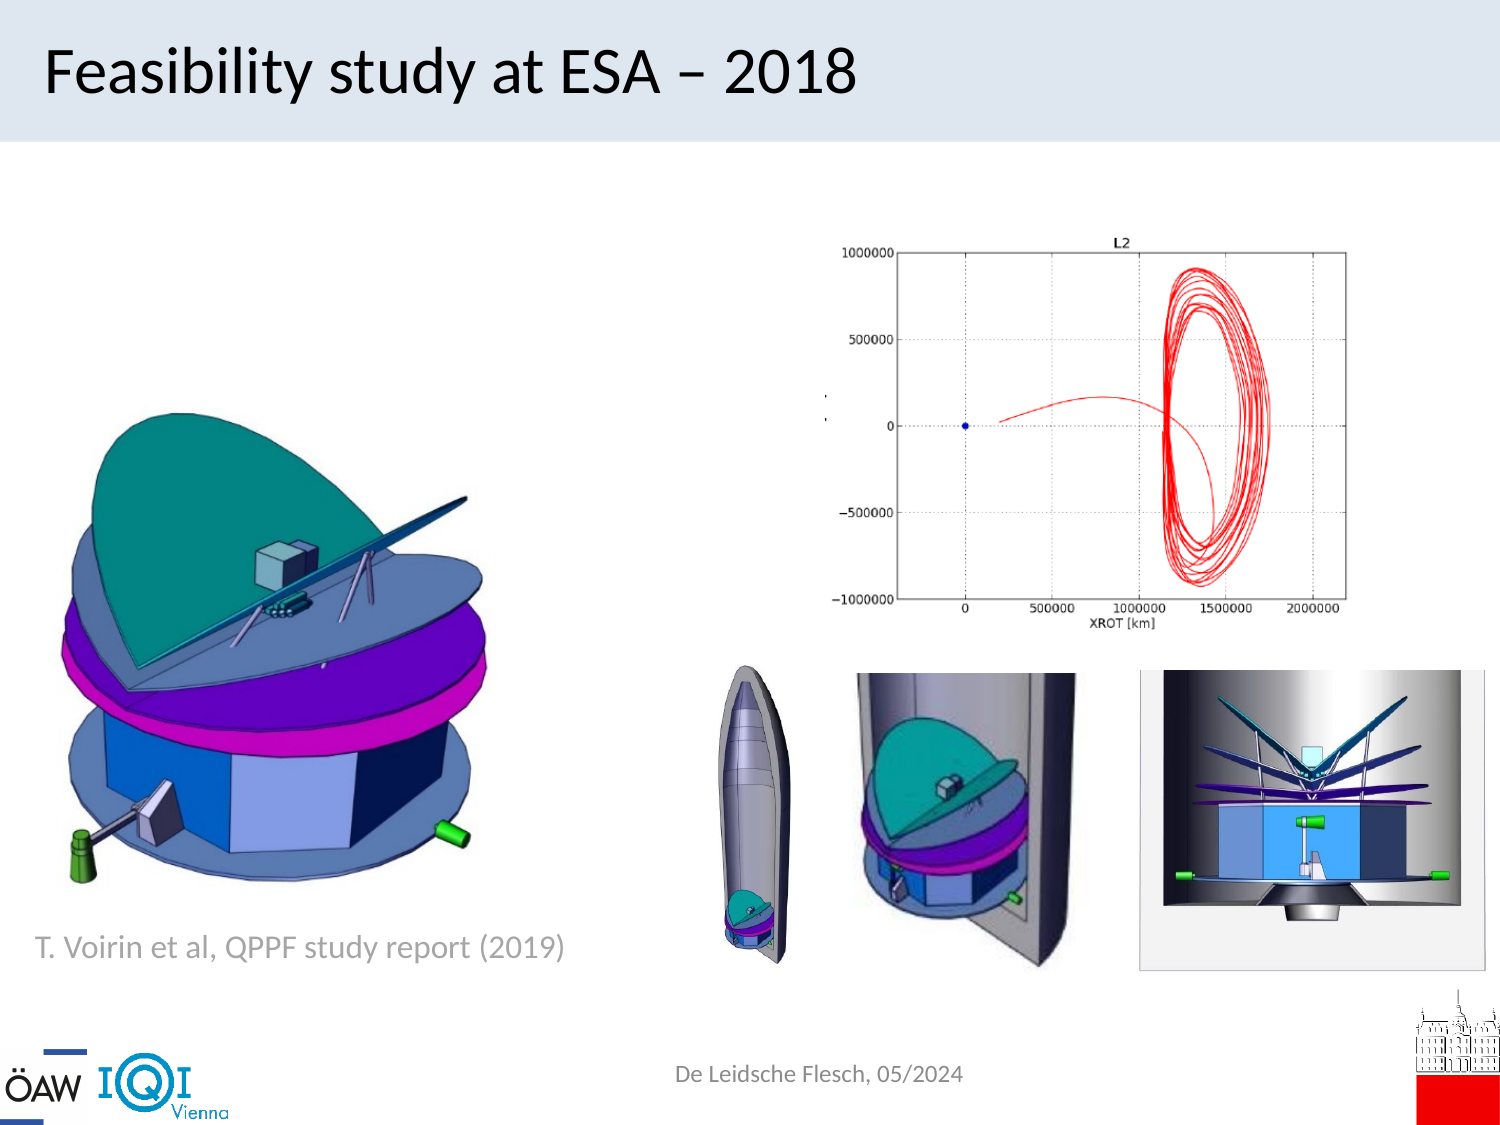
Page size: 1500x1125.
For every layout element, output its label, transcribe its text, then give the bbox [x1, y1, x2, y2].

text_box T. Voirin et al, QPPF study report (2019) [19, 917, 675, 973]
picture [94, 1049, 234, 1124]
picture [675, 221, 1497, 977]
picture [0, 1049, 87, 1125]
title Feasibility study at ESA – 2018 [29, 7, 1317, 126]
picture [1416, 988, 1500, 1125]
picture [12, 402, 517, 926]
